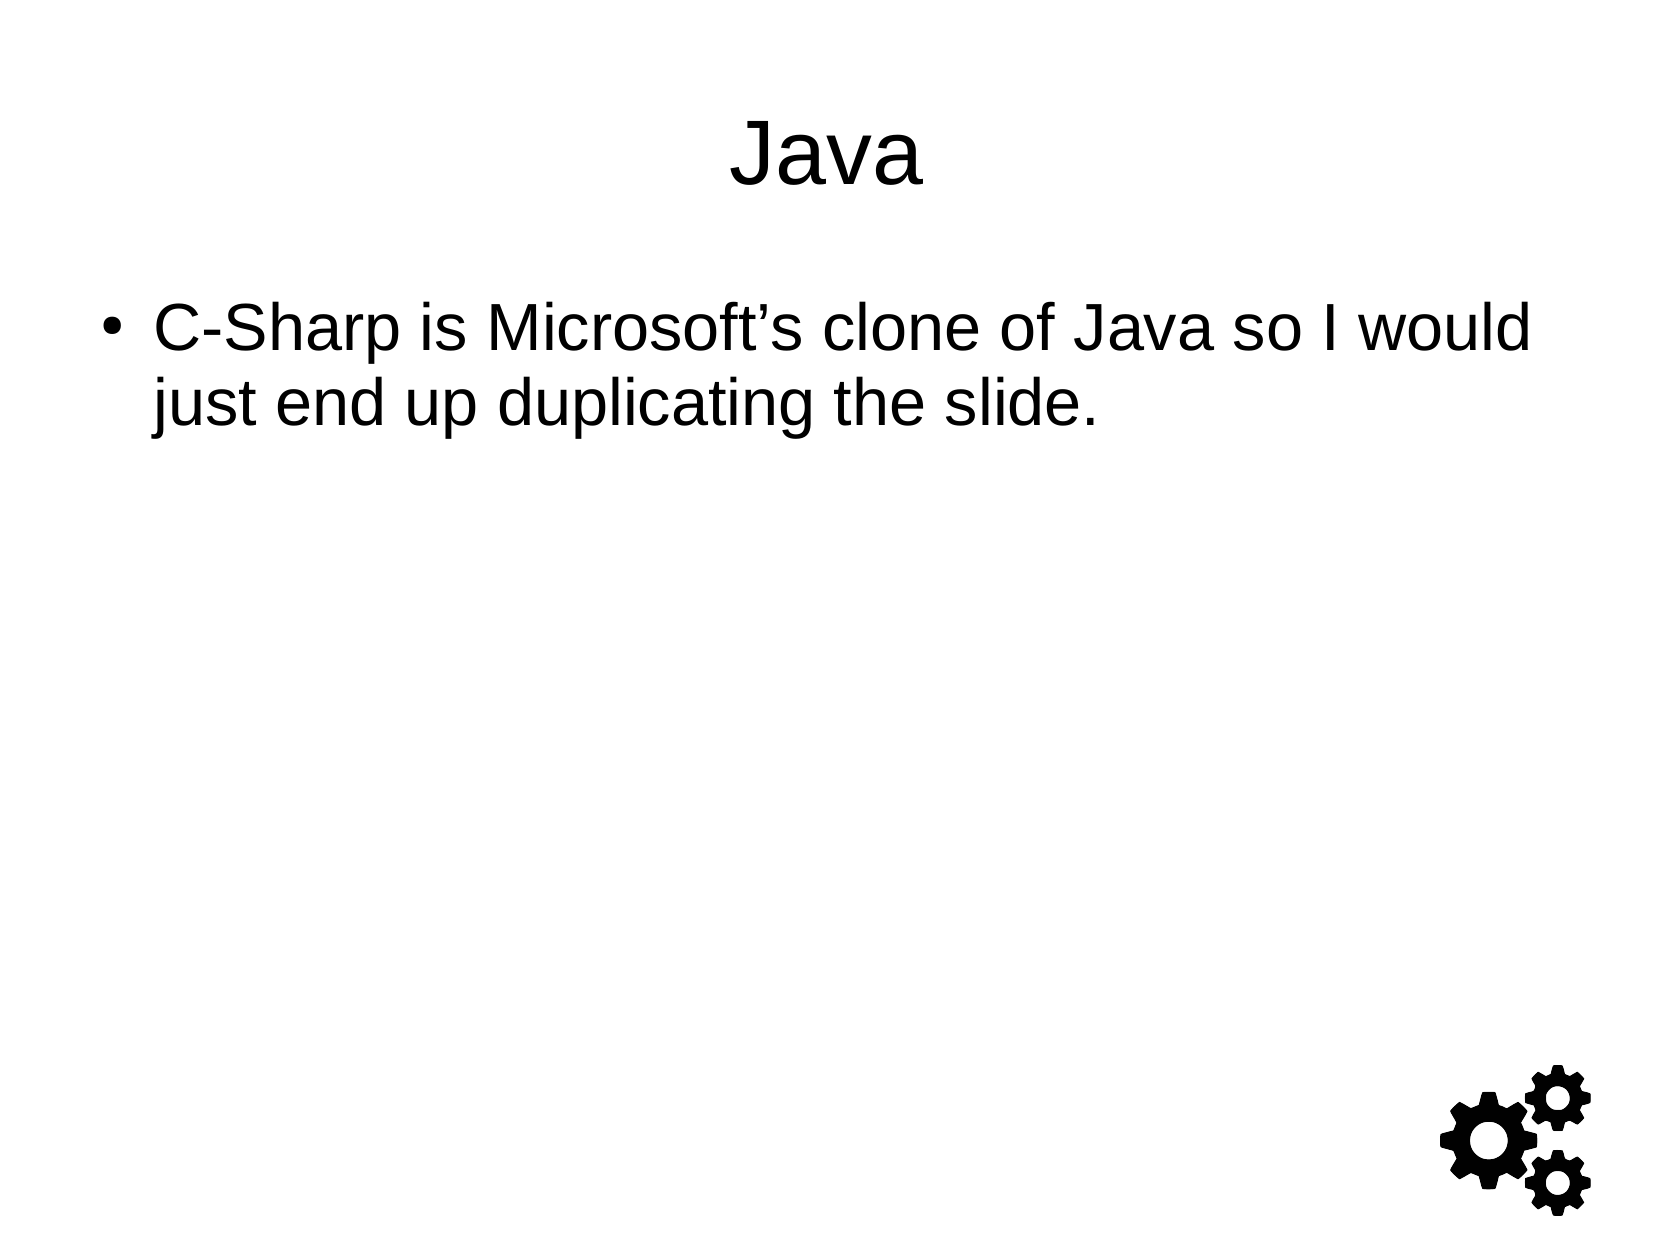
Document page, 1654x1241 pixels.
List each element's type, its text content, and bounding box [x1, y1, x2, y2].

list C-Sharp is Microsoft’s clone of Java so I would just end up duplicating the slide. [82, 290, 1571, 1010]
title Java [82, 49, 1571, 257]
picture [1440, 1065, 1591, 1216]
